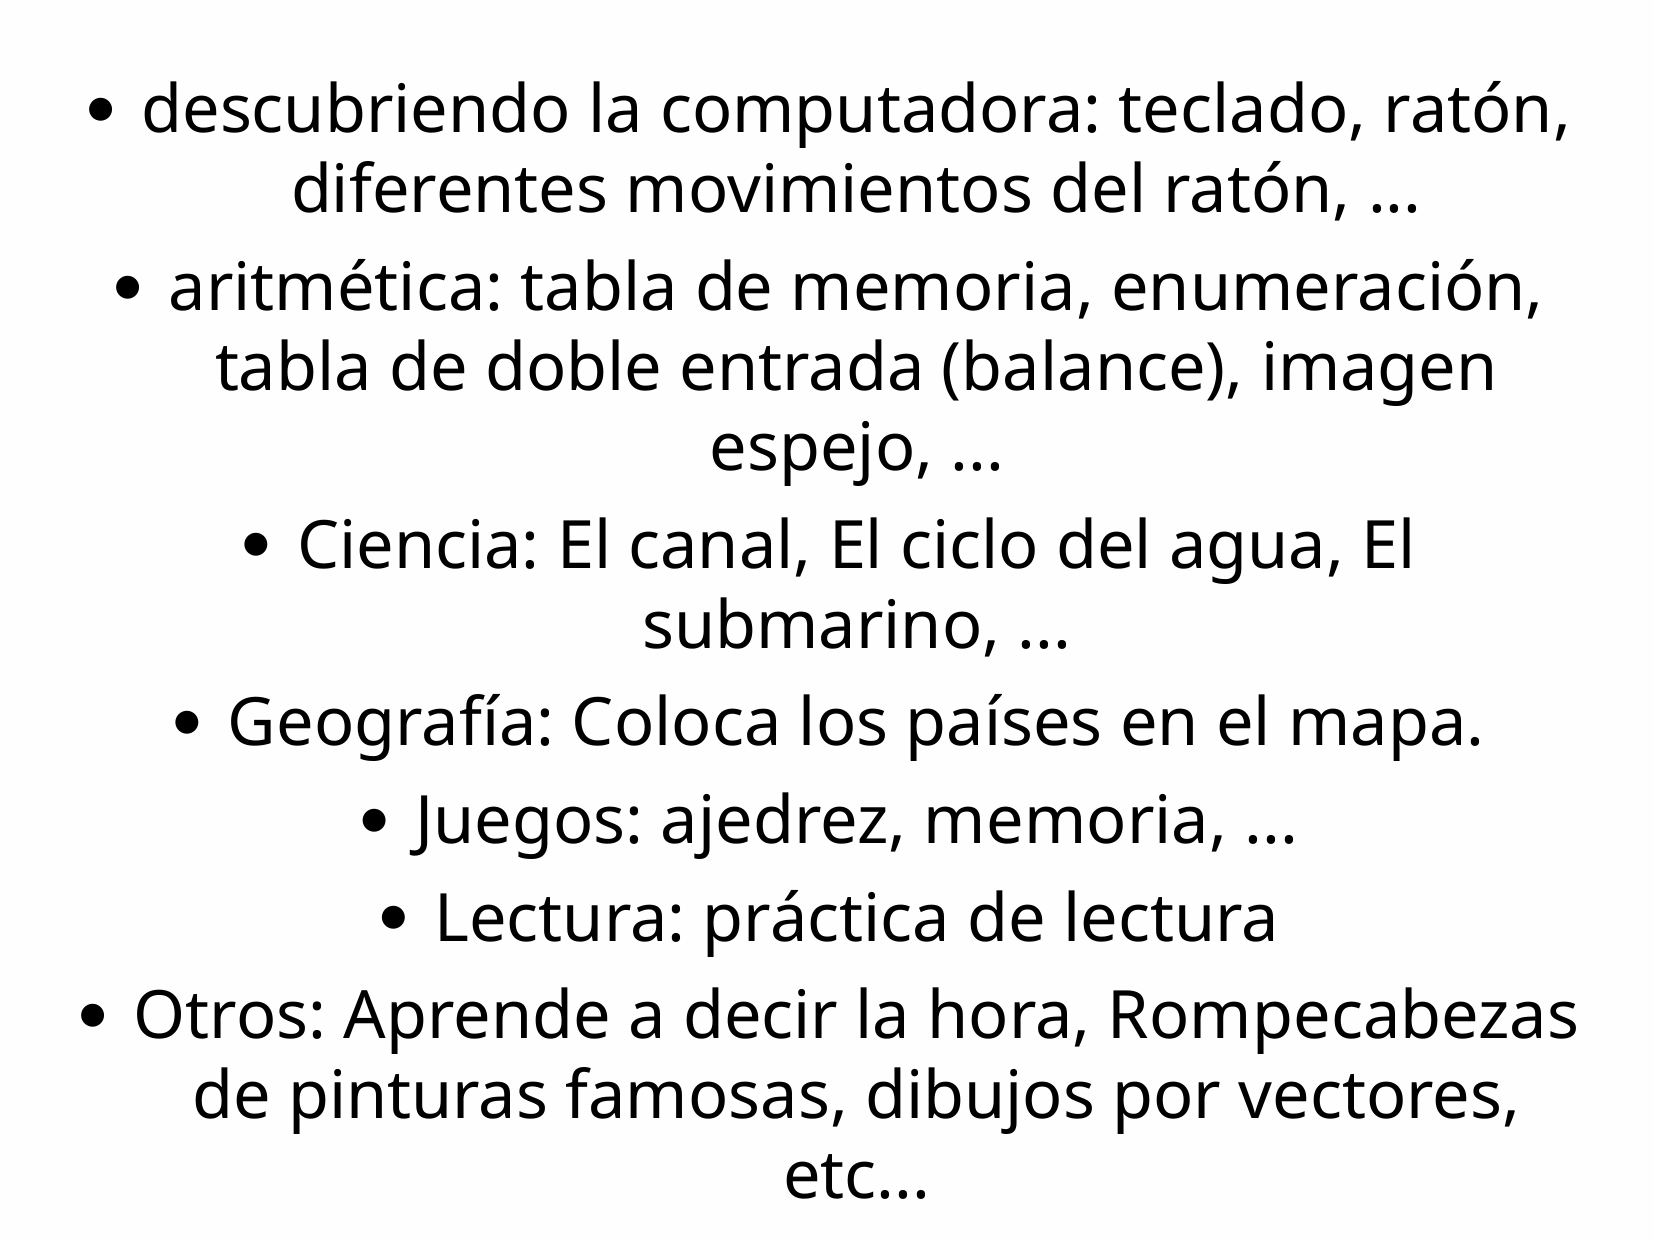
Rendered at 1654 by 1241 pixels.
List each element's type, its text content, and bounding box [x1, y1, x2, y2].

list descubriendo la computadora: teclado, ratón, diferentes movimientos del ratón, ... aritmética: tabla de memoria, enumeración, tabla de doble entrada (balance), imagen espejo, ... Ciencia: El canal, El ciclo del agua, El submarino, ... Geografía: Coloca los países en el mapa. Juegos: ajedrez, memoria, ... Lectura: práctica de lectura Otros: Aprende a decir la hora, Rompecabezas de pinturas famosas, dibujos por vectores, etc... [46, 58, 1612, 1195]
